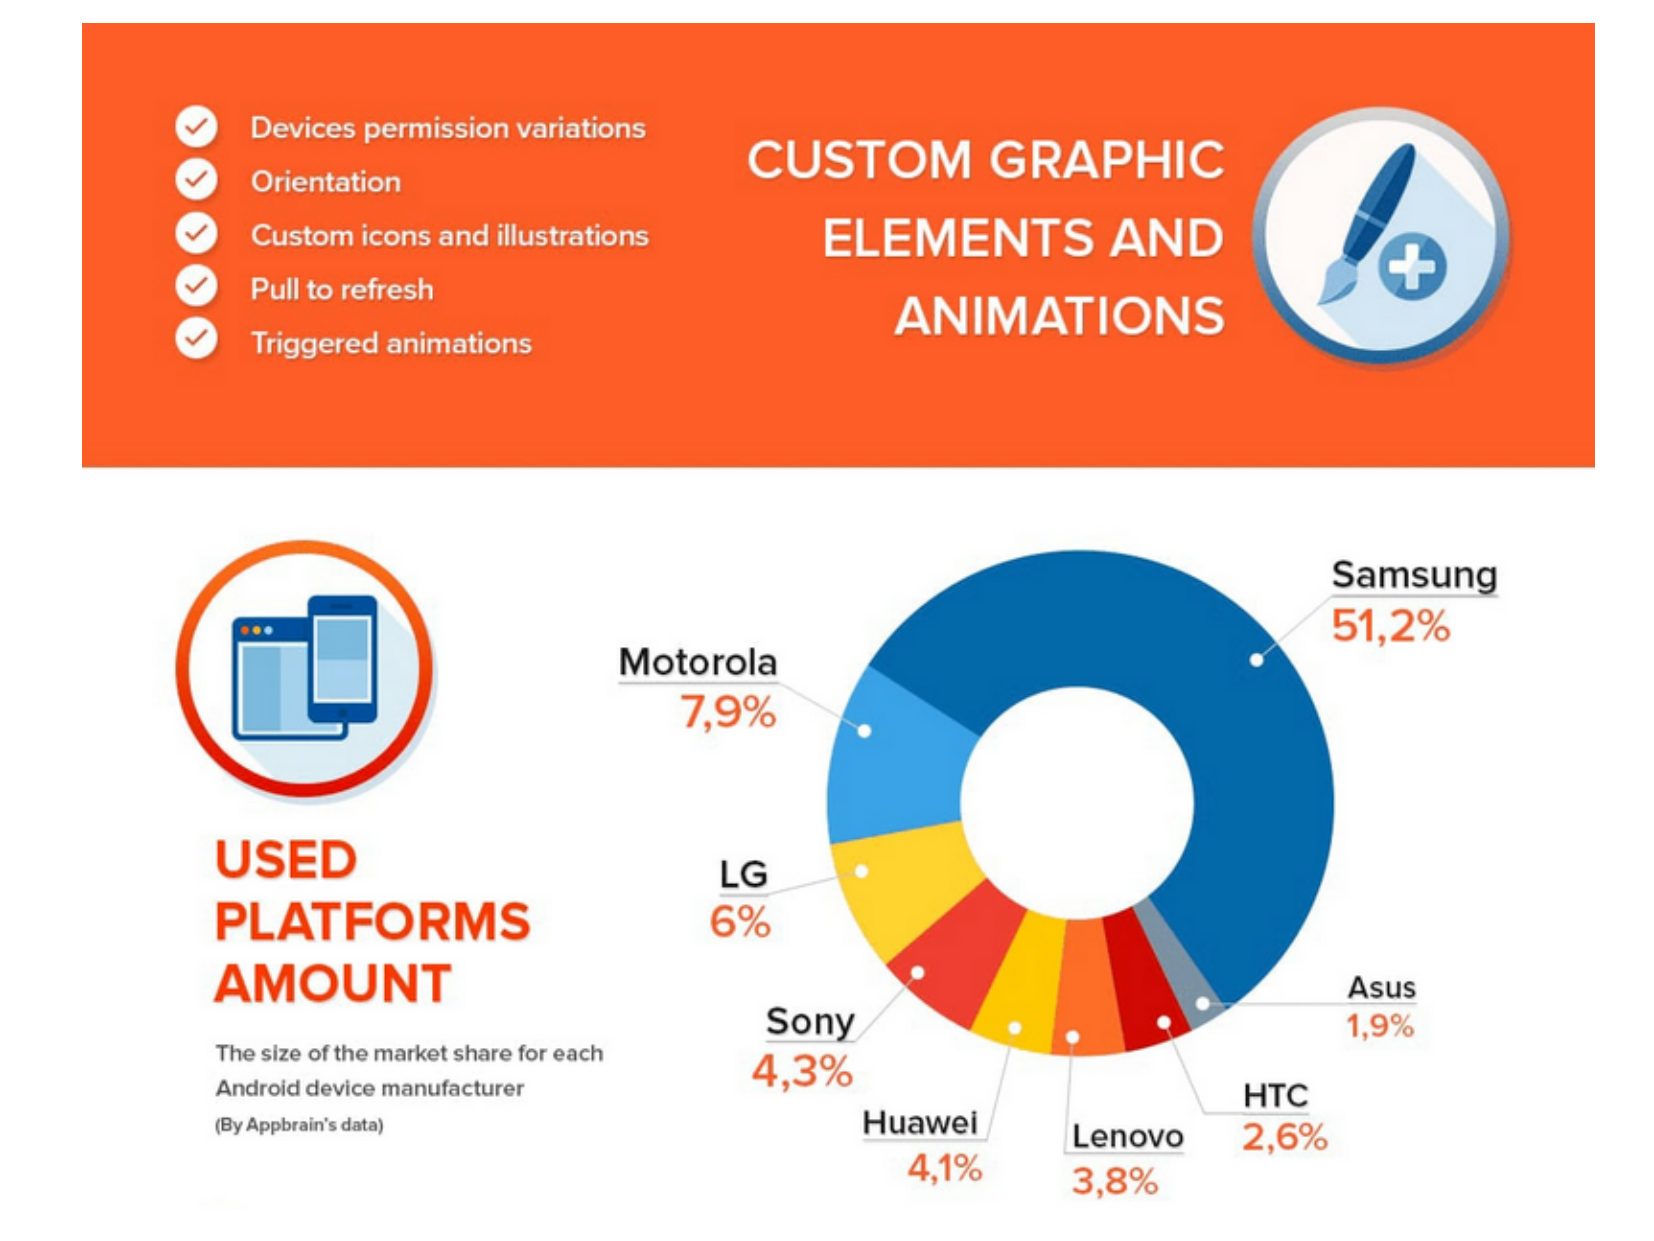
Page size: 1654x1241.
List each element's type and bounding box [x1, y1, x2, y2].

picture [82, 23, 1595, 1210]
